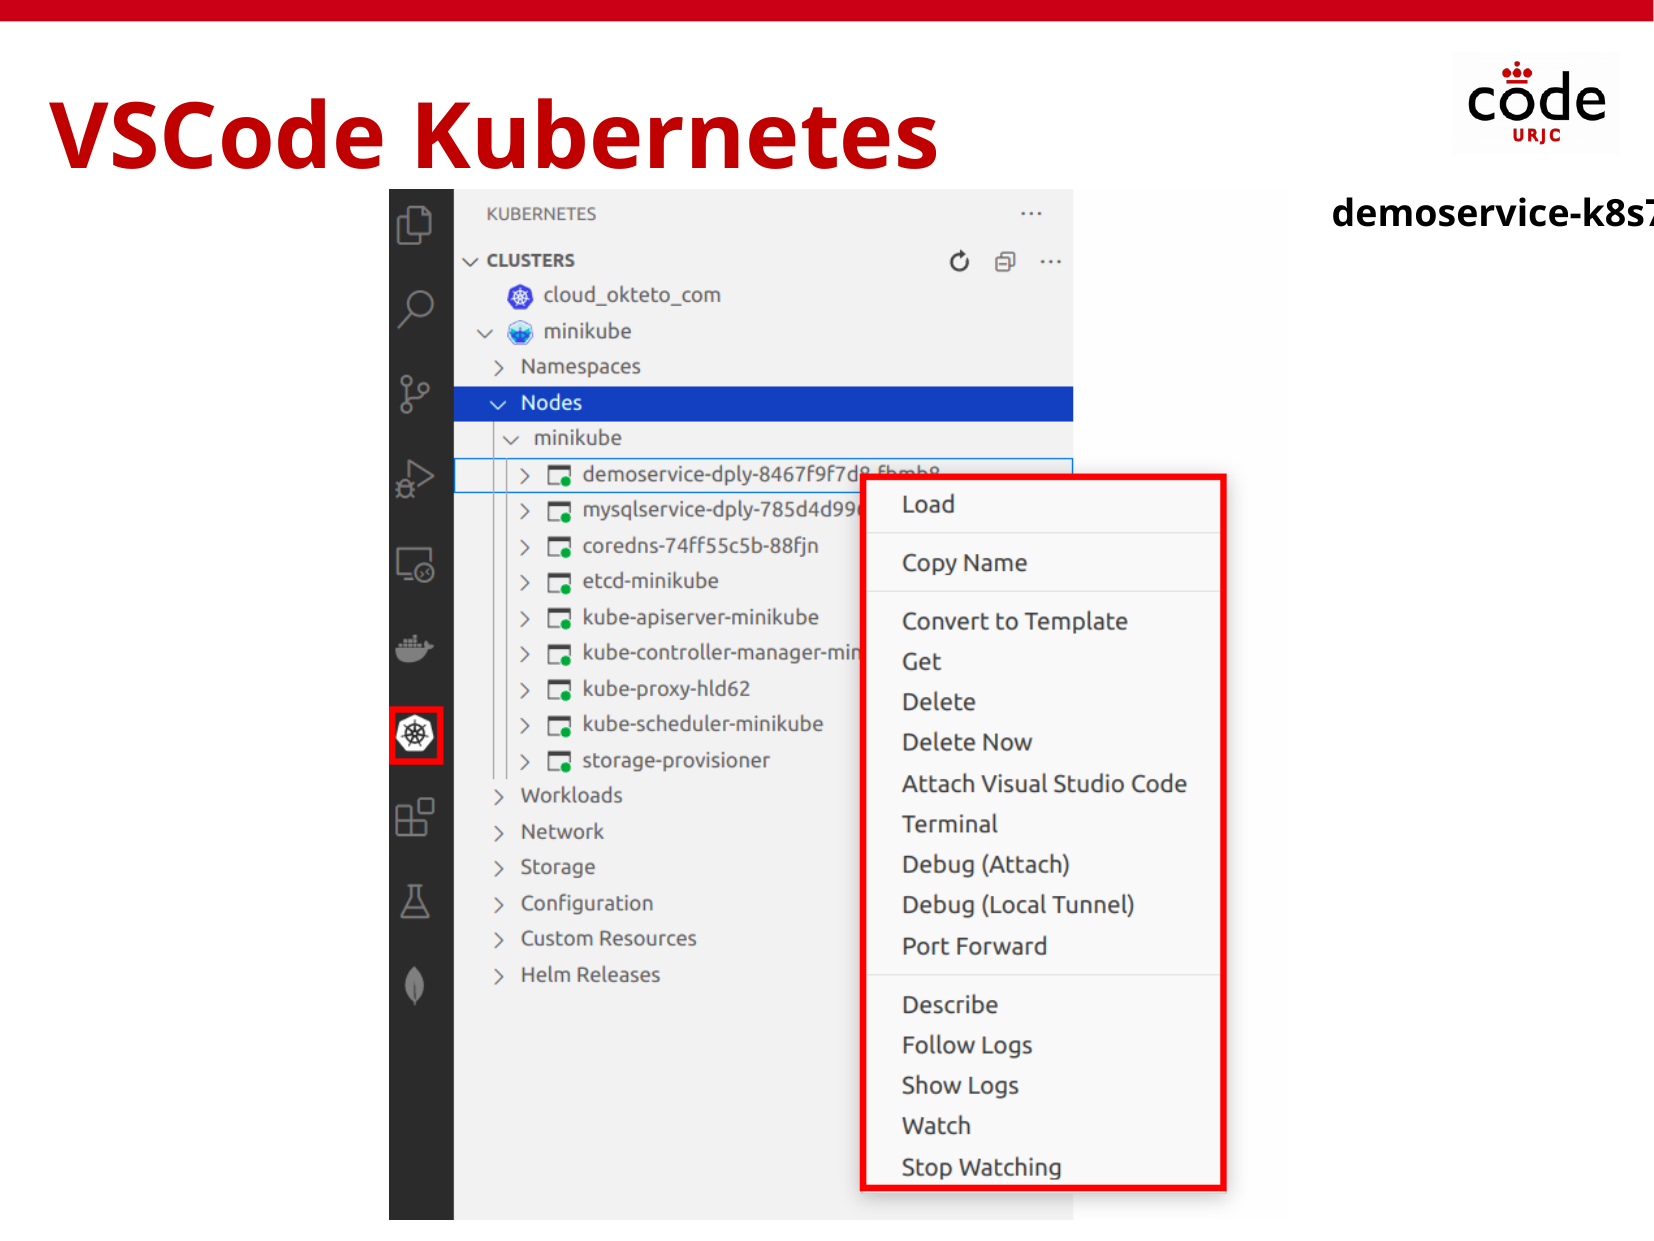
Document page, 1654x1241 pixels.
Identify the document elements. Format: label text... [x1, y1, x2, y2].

picture [1452, 52, 1620, 154]
title VSCode Kubernetes [34, 62, 1437, 126]
text_box demoservice-k8s7 [1316, 178, 1654, 242]
picture [389, 189, 1288, 1221]
